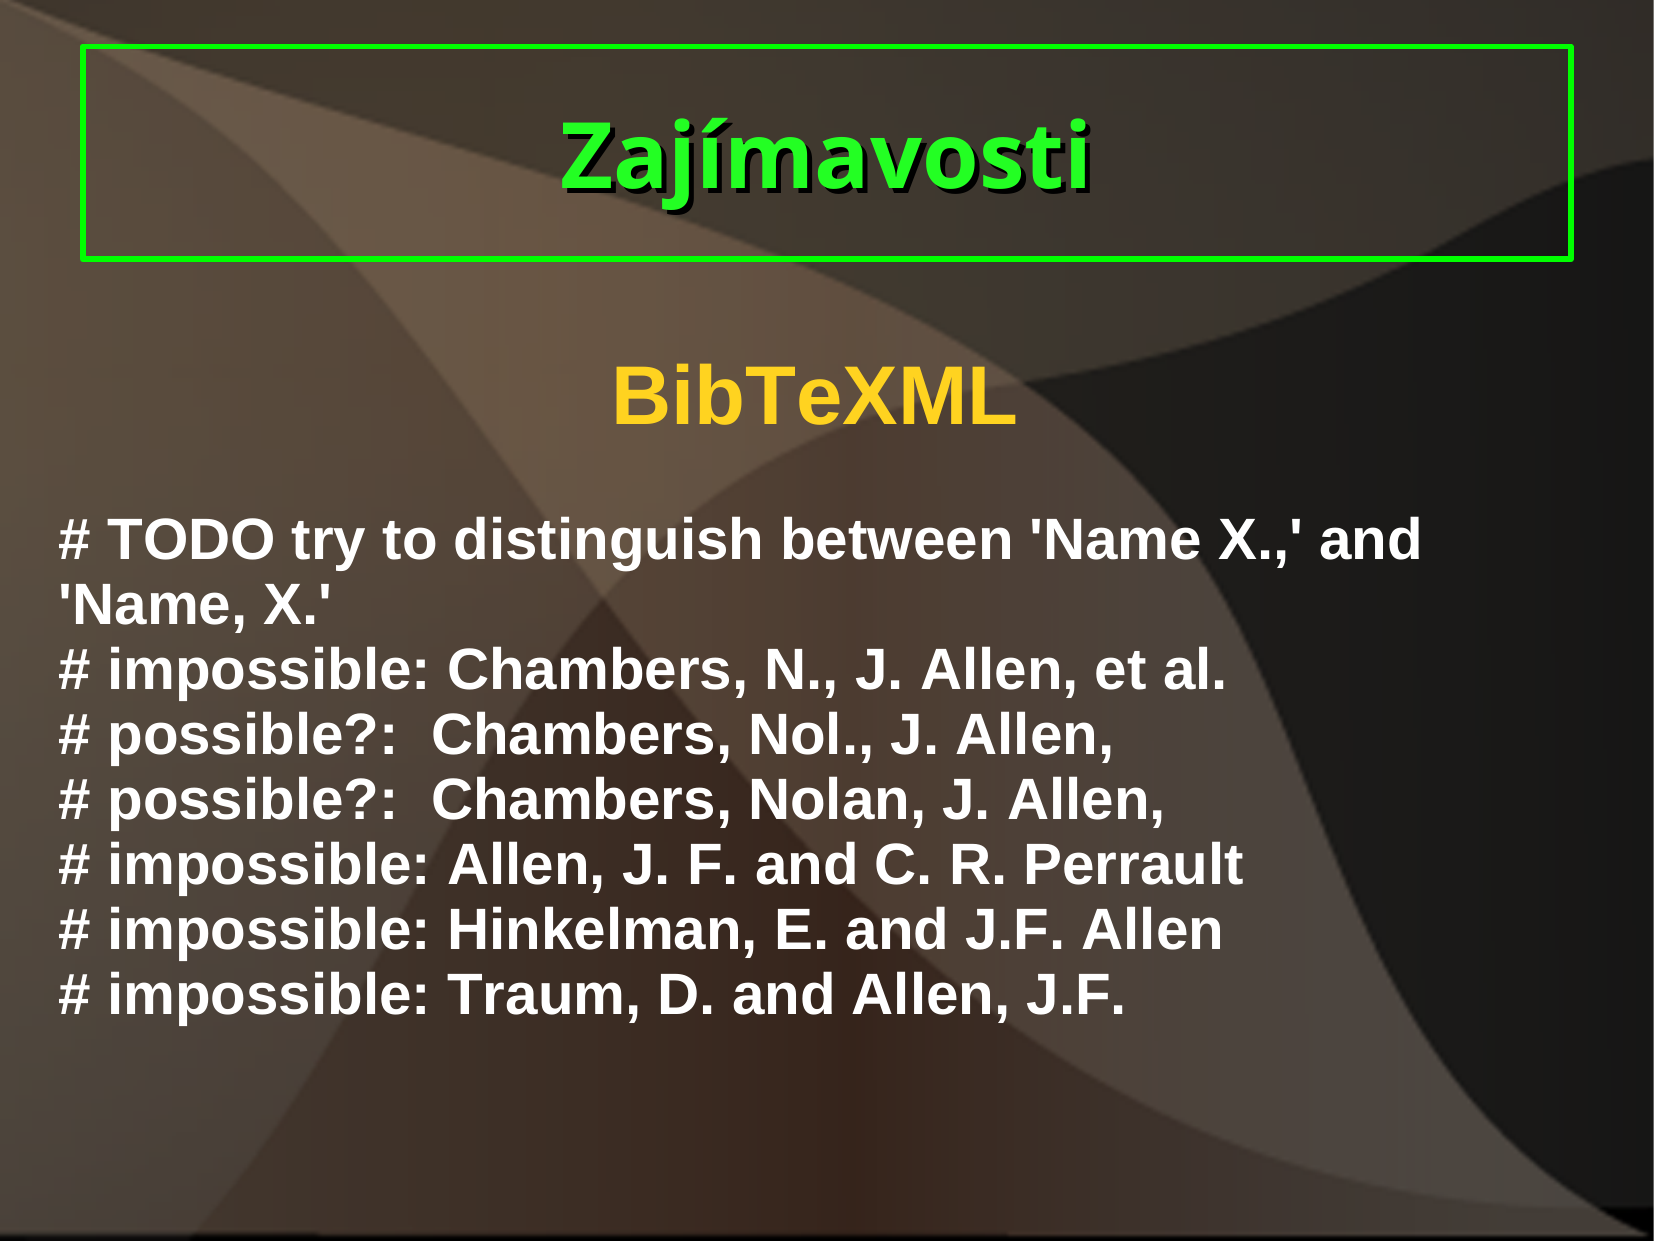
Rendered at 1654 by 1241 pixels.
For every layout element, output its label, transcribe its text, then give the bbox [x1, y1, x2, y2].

title Zajímavosti [82, 46, 1571, 260]
picture [0, 0, 1654, 1241]
subtitle BibTeXML # TODO try to distinguish between 'Name X.,' and 'Name, X.' # impossible: Chambers, N., J. Allen, et al. # possible?: Chambers, Nol., J. Allen, # possible?: Chambers, Nolan, J. Allen, # impossible: Allen, J. F. and C. R. Perrault # impossible: Hinkelman, E. and J.F. Allen # impossible: Traum, D. and Allen, J.F. [59, 325, 1571, 1069]
